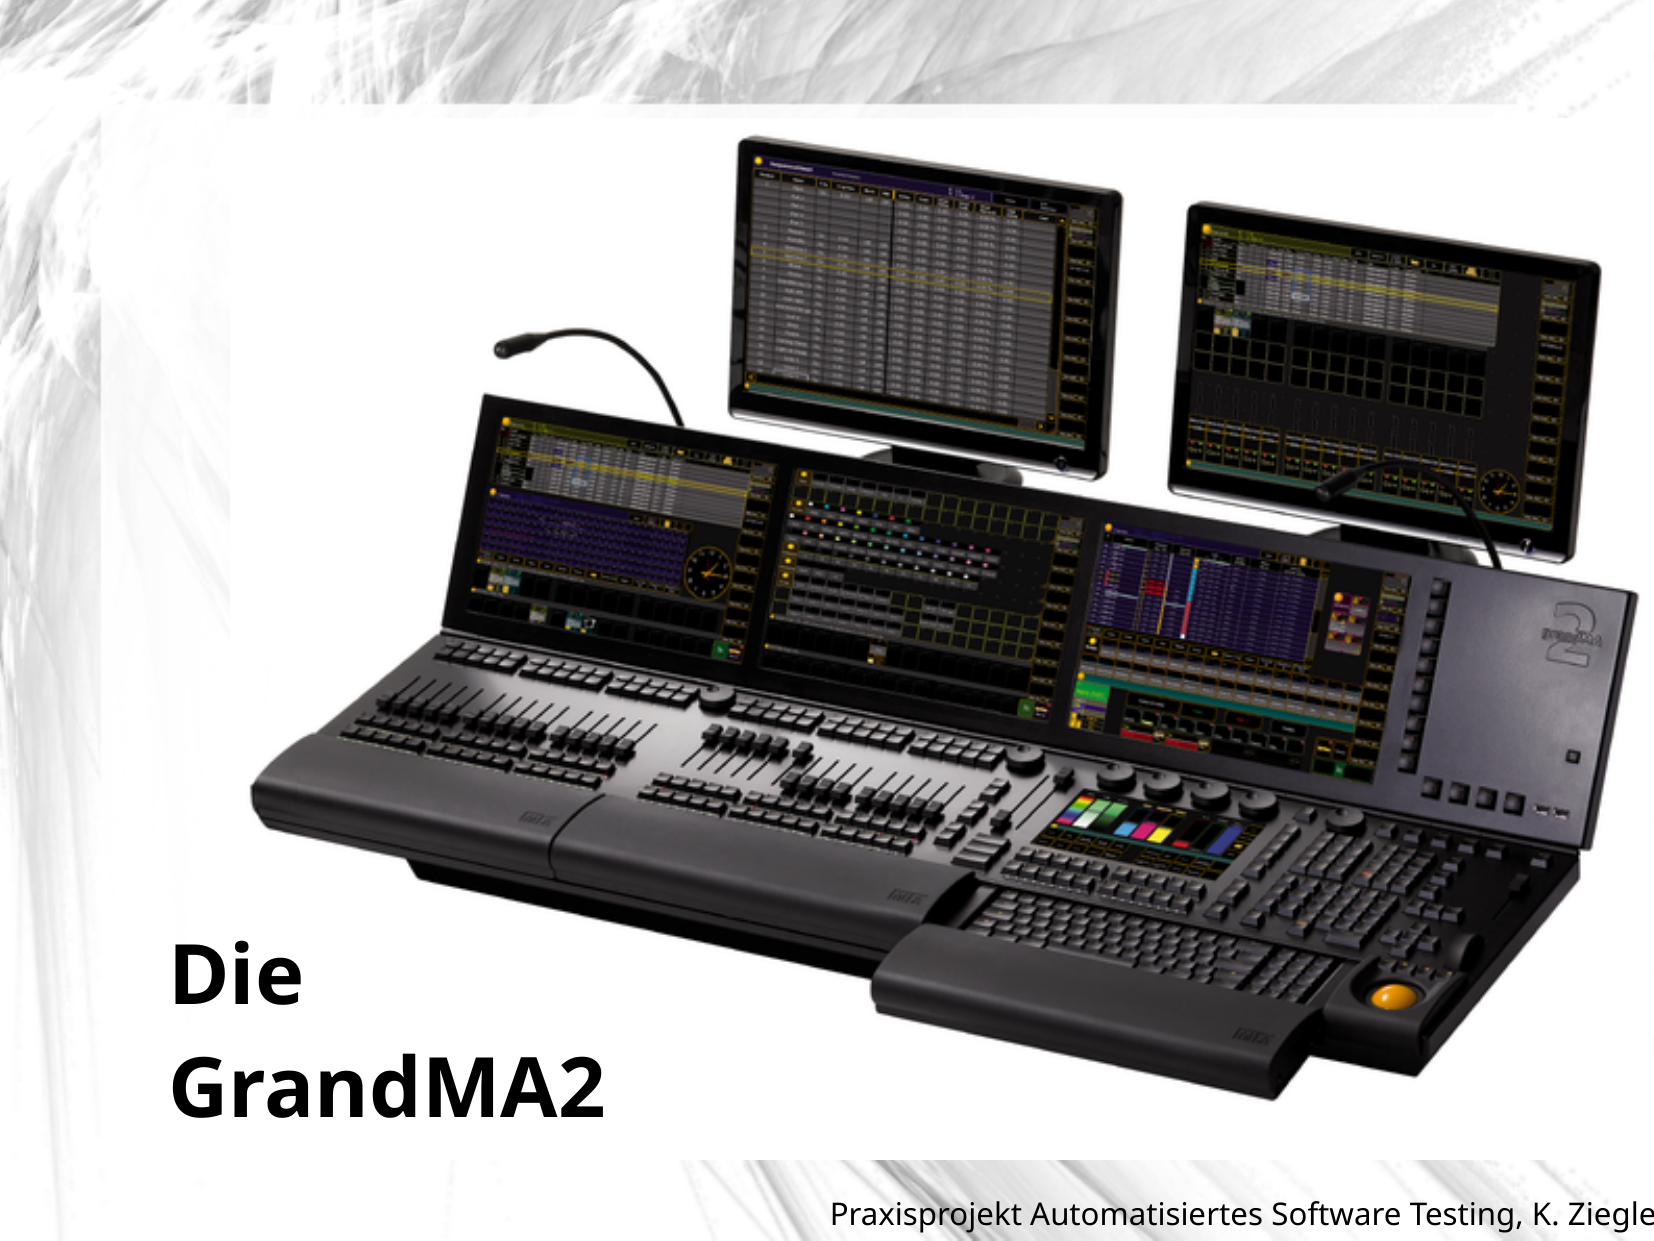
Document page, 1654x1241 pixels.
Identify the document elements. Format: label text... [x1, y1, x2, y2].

text_box Praxisprojekt Automatisiertes Software Testing, K. Ziegler [814, 1184, 1654, 1241]
picture [0, 0, 1654, 1241]
text_box Die GrandMA2 [153, 907, 1148, 1117]
